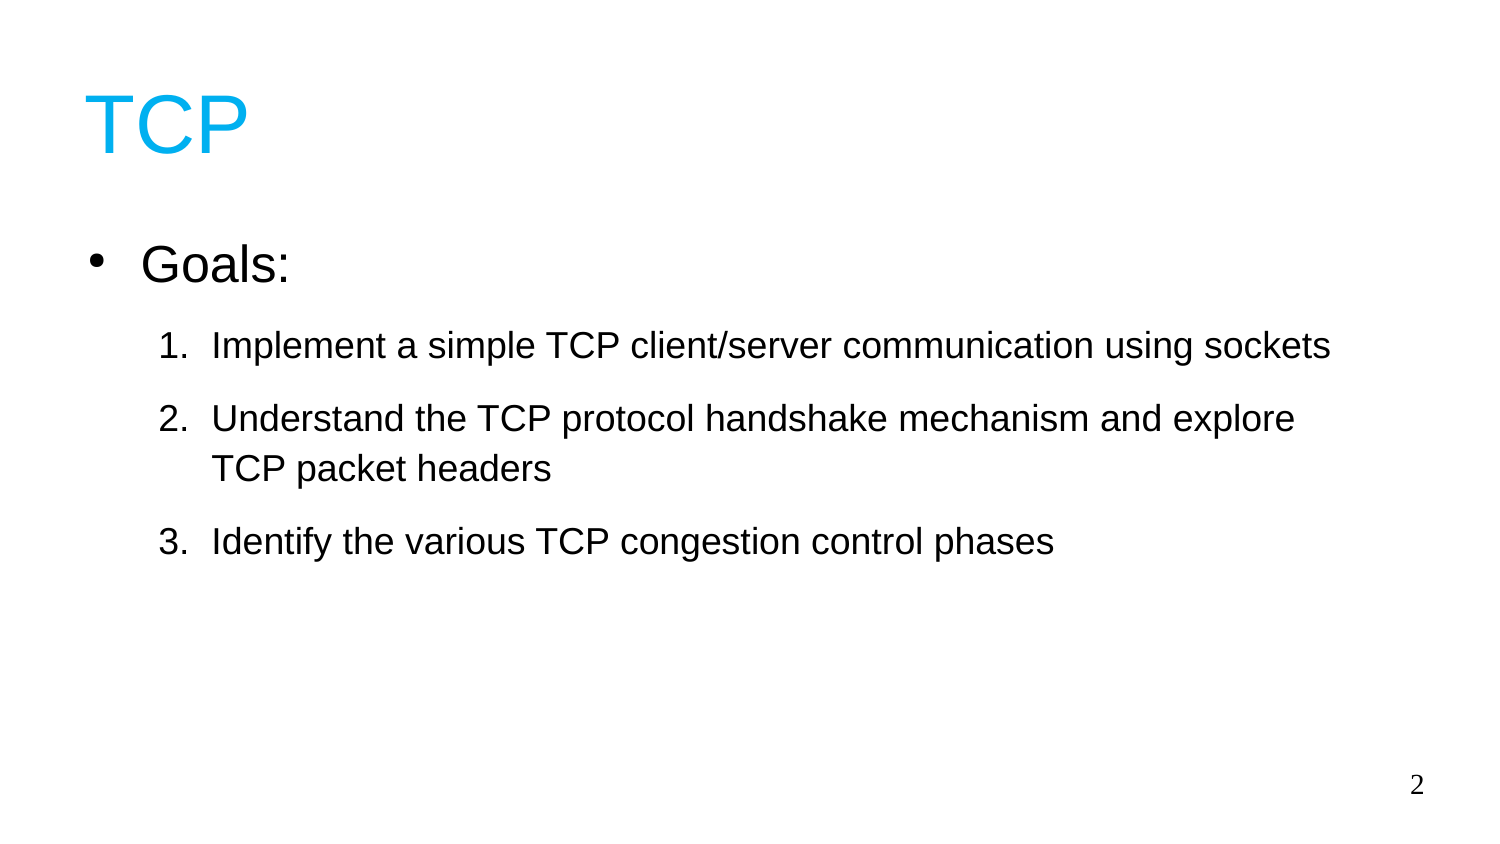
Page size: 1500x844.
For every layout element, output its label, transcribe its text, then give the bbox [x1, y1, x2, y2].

title TCP [69, 44, 1364, 208]
list Goals: Implement a simple TCP client/server communication using sockets Understand the TCP protocol handshake mechanism and explore TCP packet headers Identify the various TCP congestion control phases [69, 224, 1364, 760]
